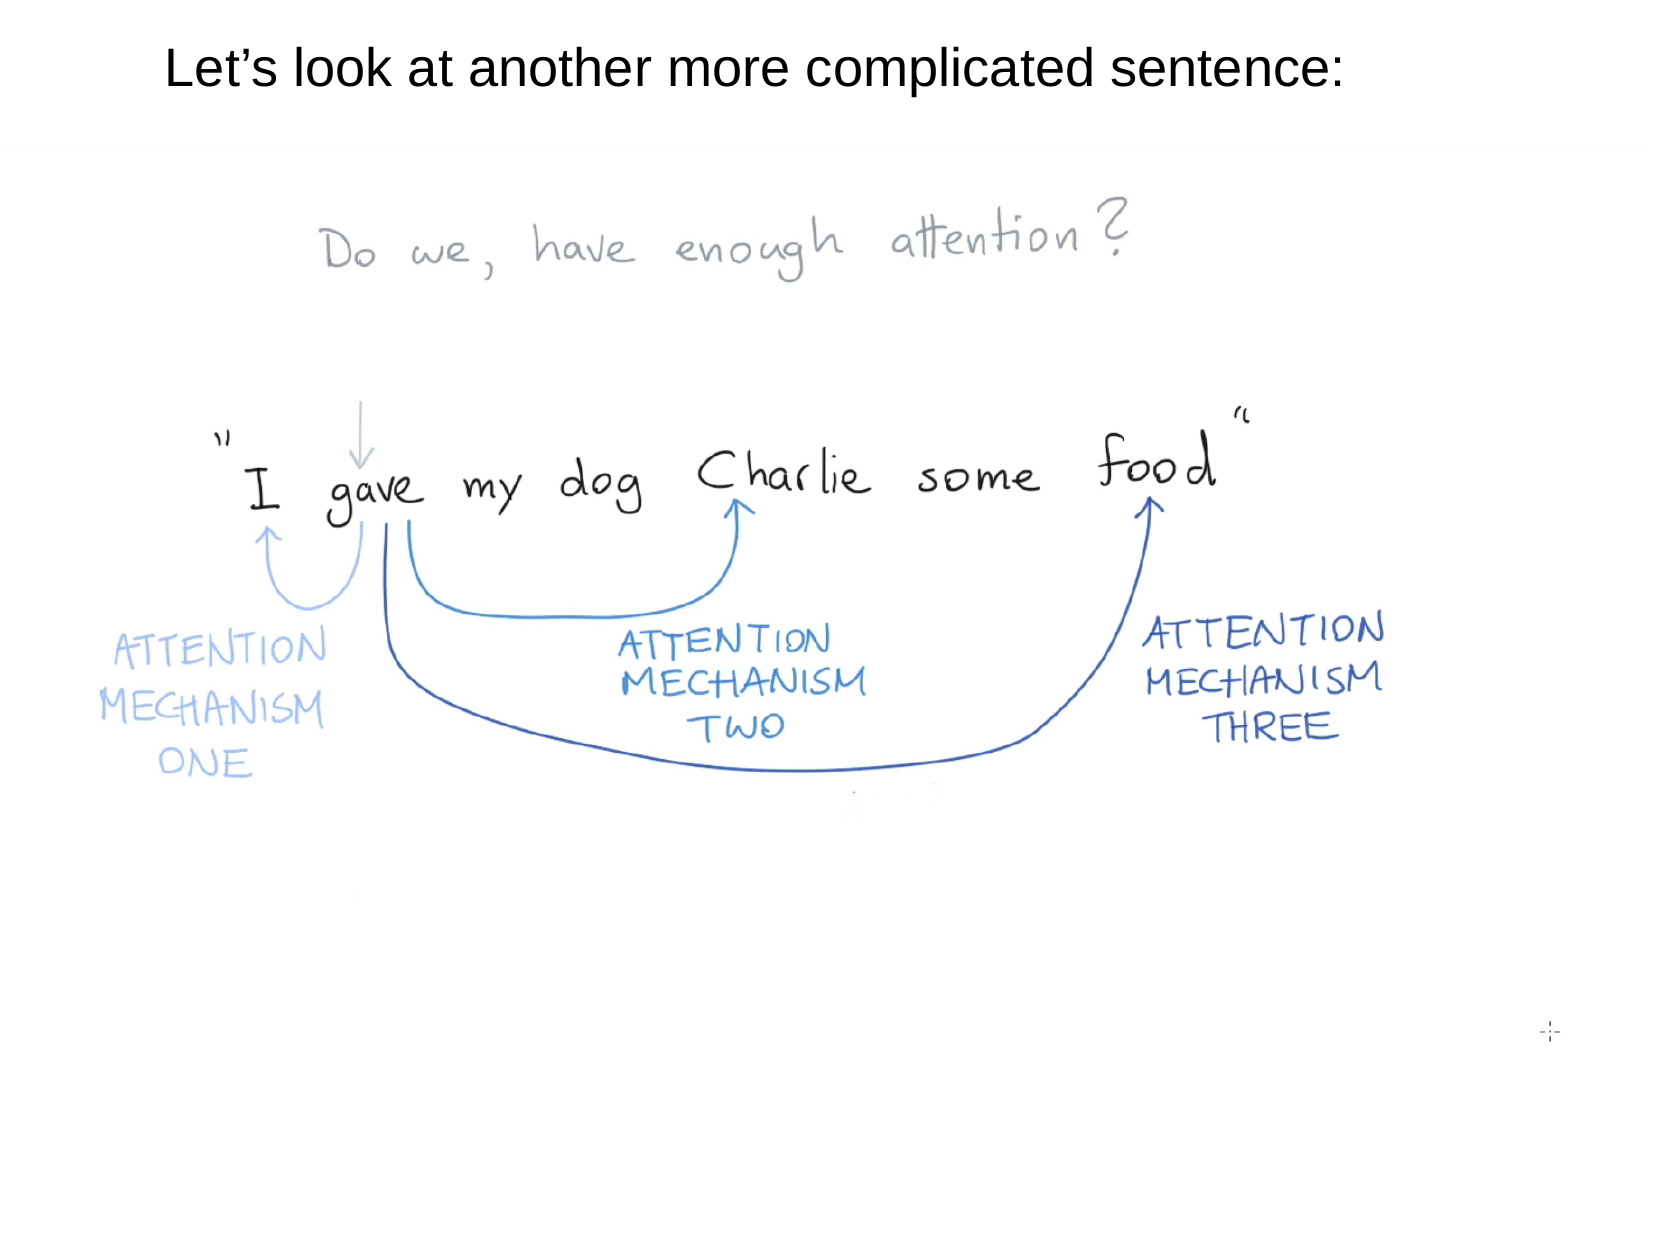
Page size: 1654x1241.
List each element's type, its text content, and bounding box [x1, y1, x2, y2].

picture [0, 150, 1654, 1126]
text_box Let’s look at another more complicated sentence: [150, 30, 1576, 166]
